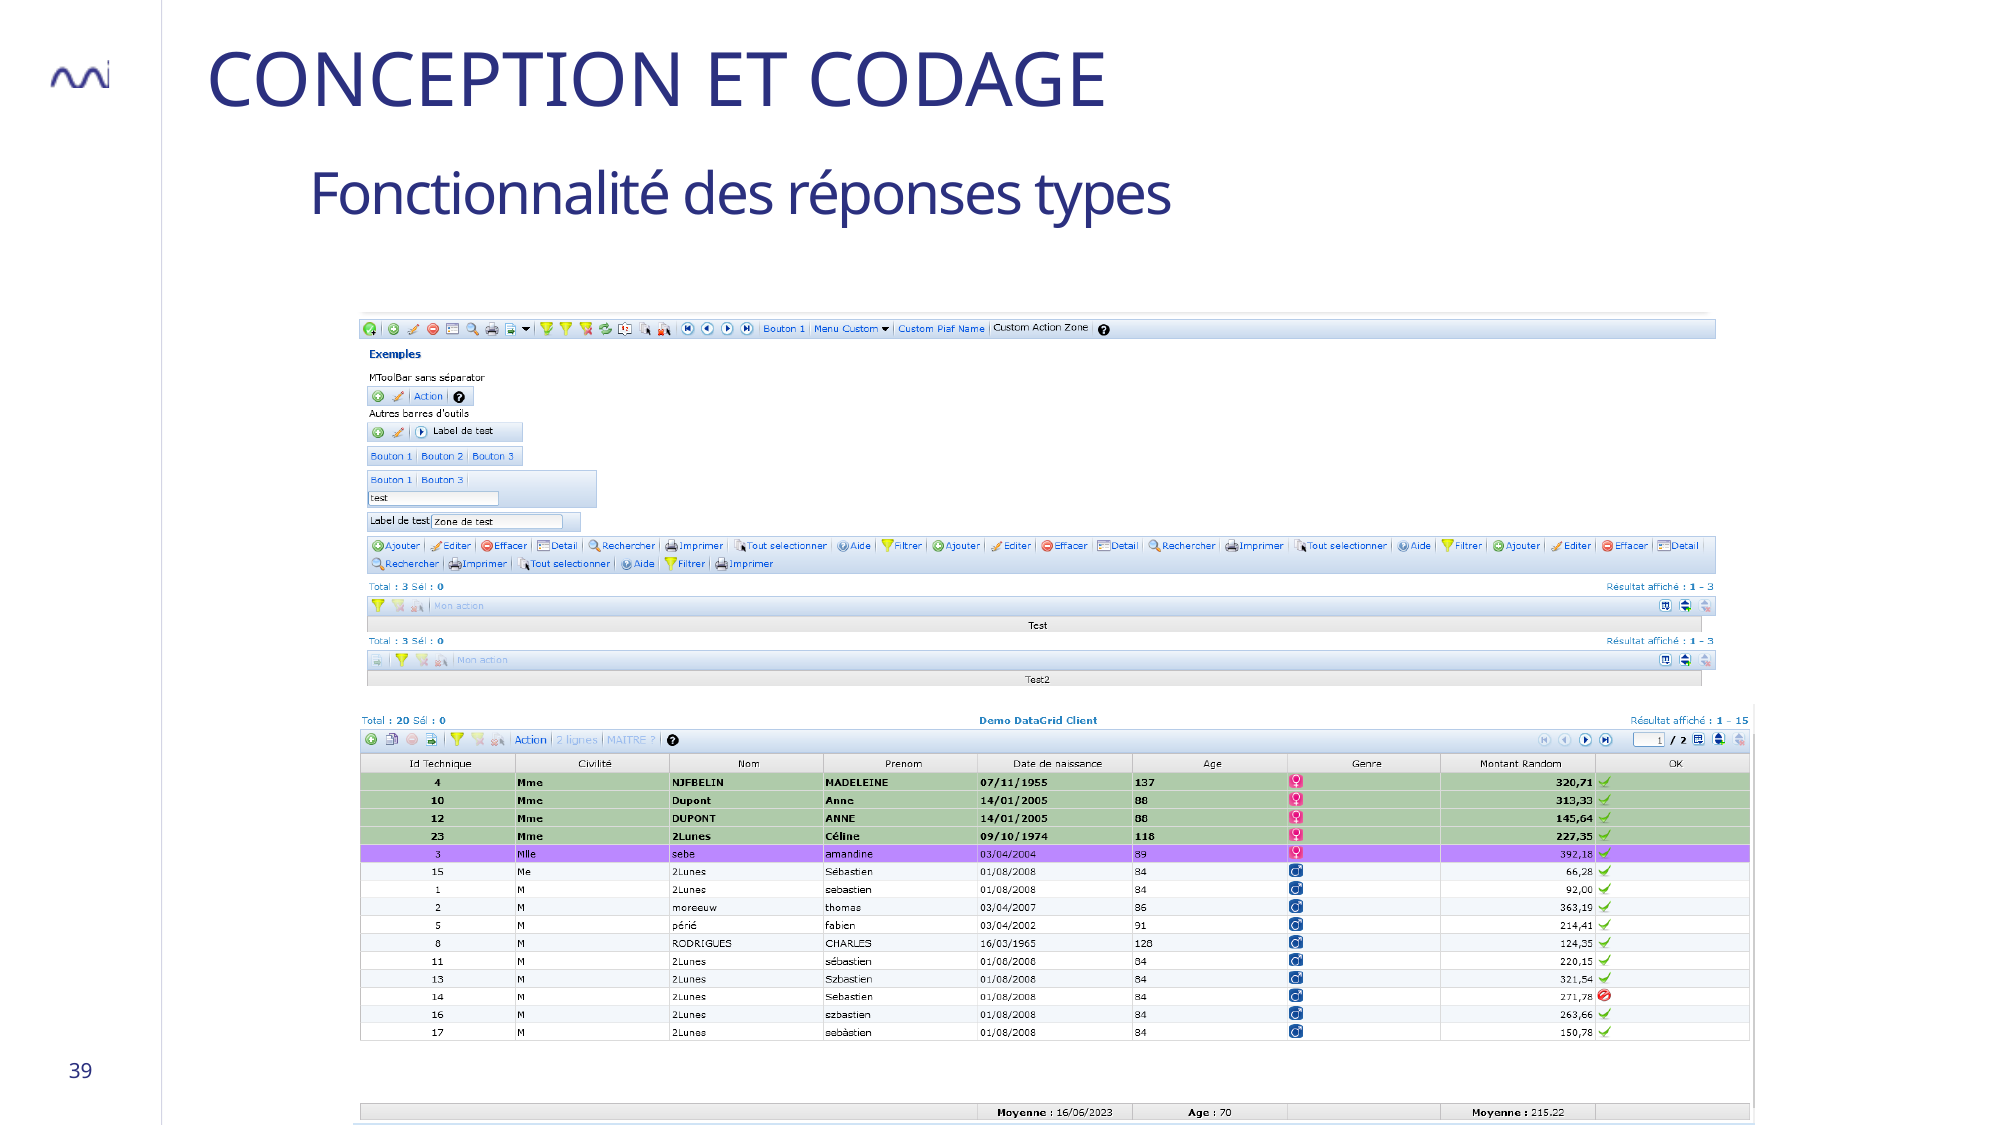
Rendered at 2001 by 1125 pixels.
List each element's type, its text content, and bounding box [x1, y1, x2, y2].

picture [353, 705, 1755, 1125]
text_box 39 [38, 1052, 123, 1091]
picture [353, 312, 1717, 690]
text_box Fonctionnalité des réponses types [294, 161, 1685, 252]
text_box CONCEPTION ET CODAGE [191, 23, 1192, 130]
